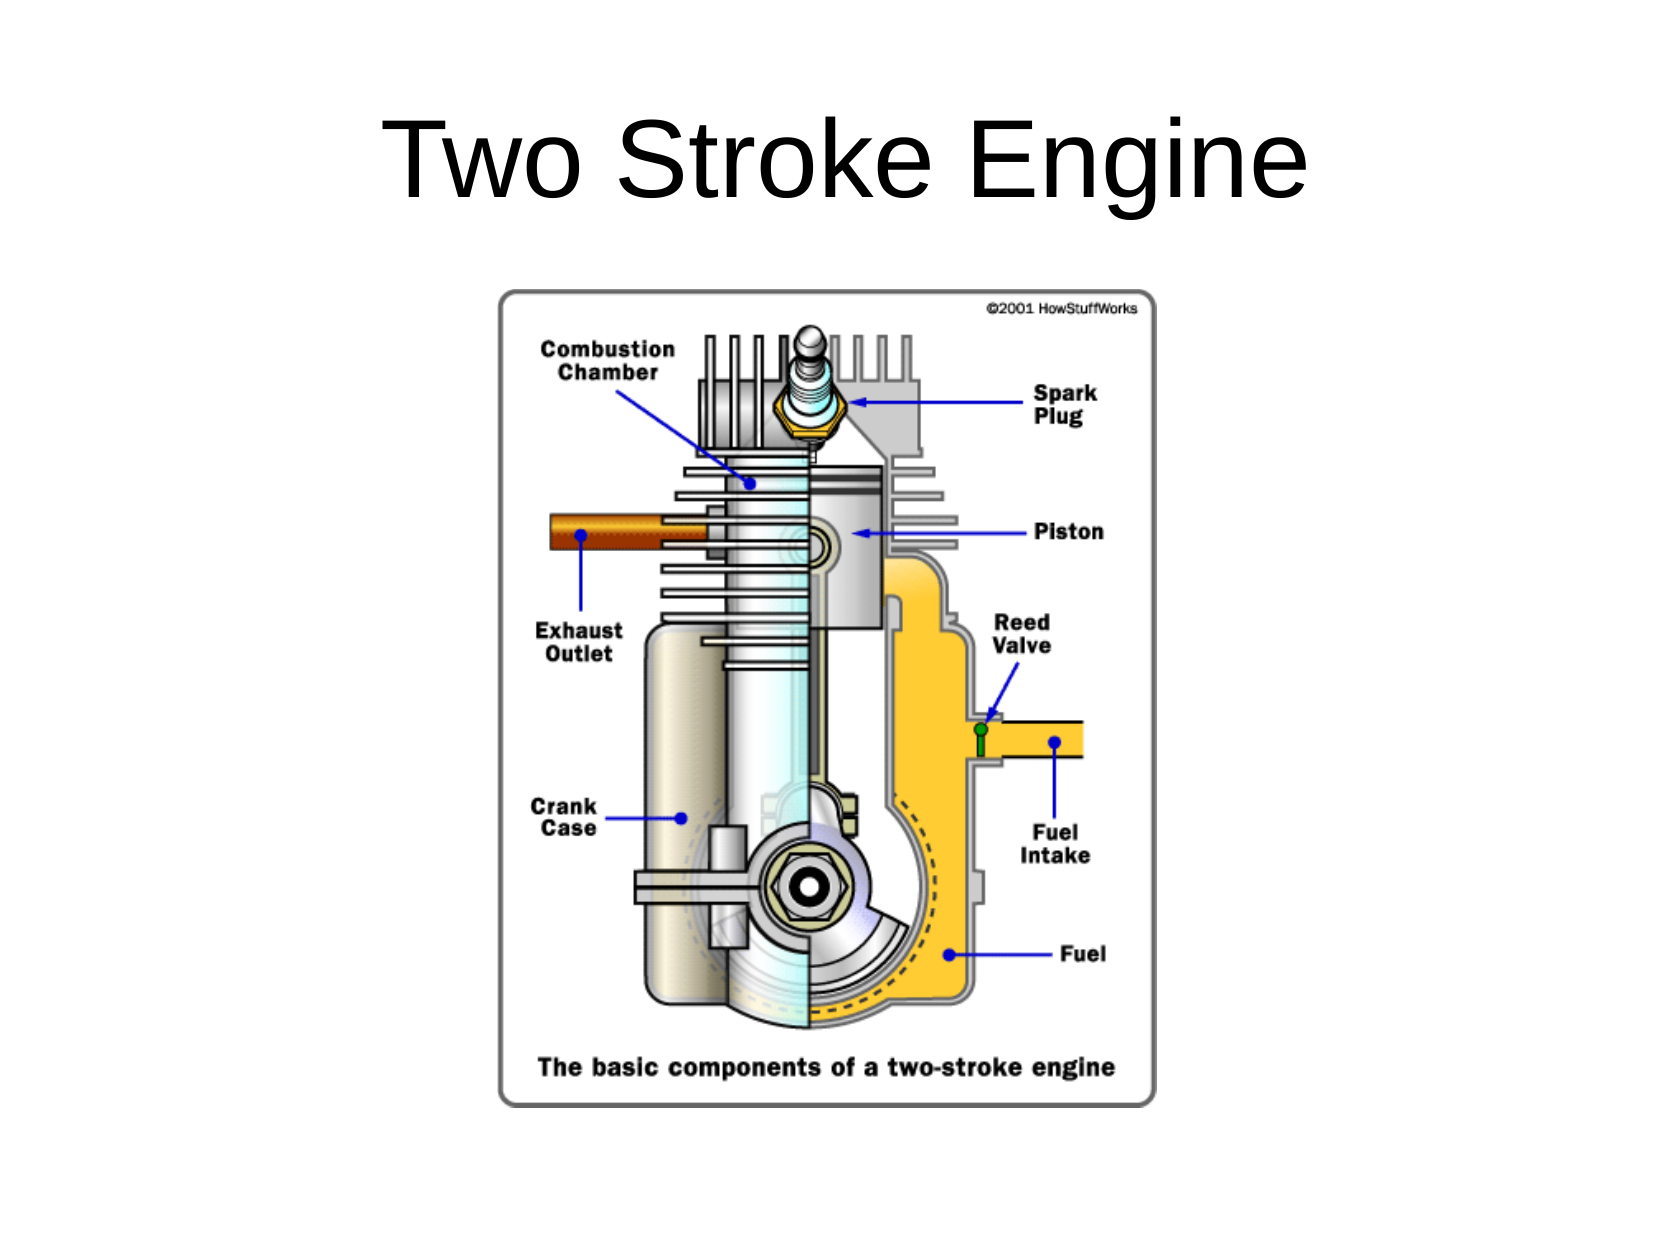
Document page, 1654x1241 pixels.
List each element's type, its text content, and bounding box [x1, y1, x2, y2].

title Two Stroke Engine [82, 49, 1571, 257]
picture [497, 289, 1157, 1108]
